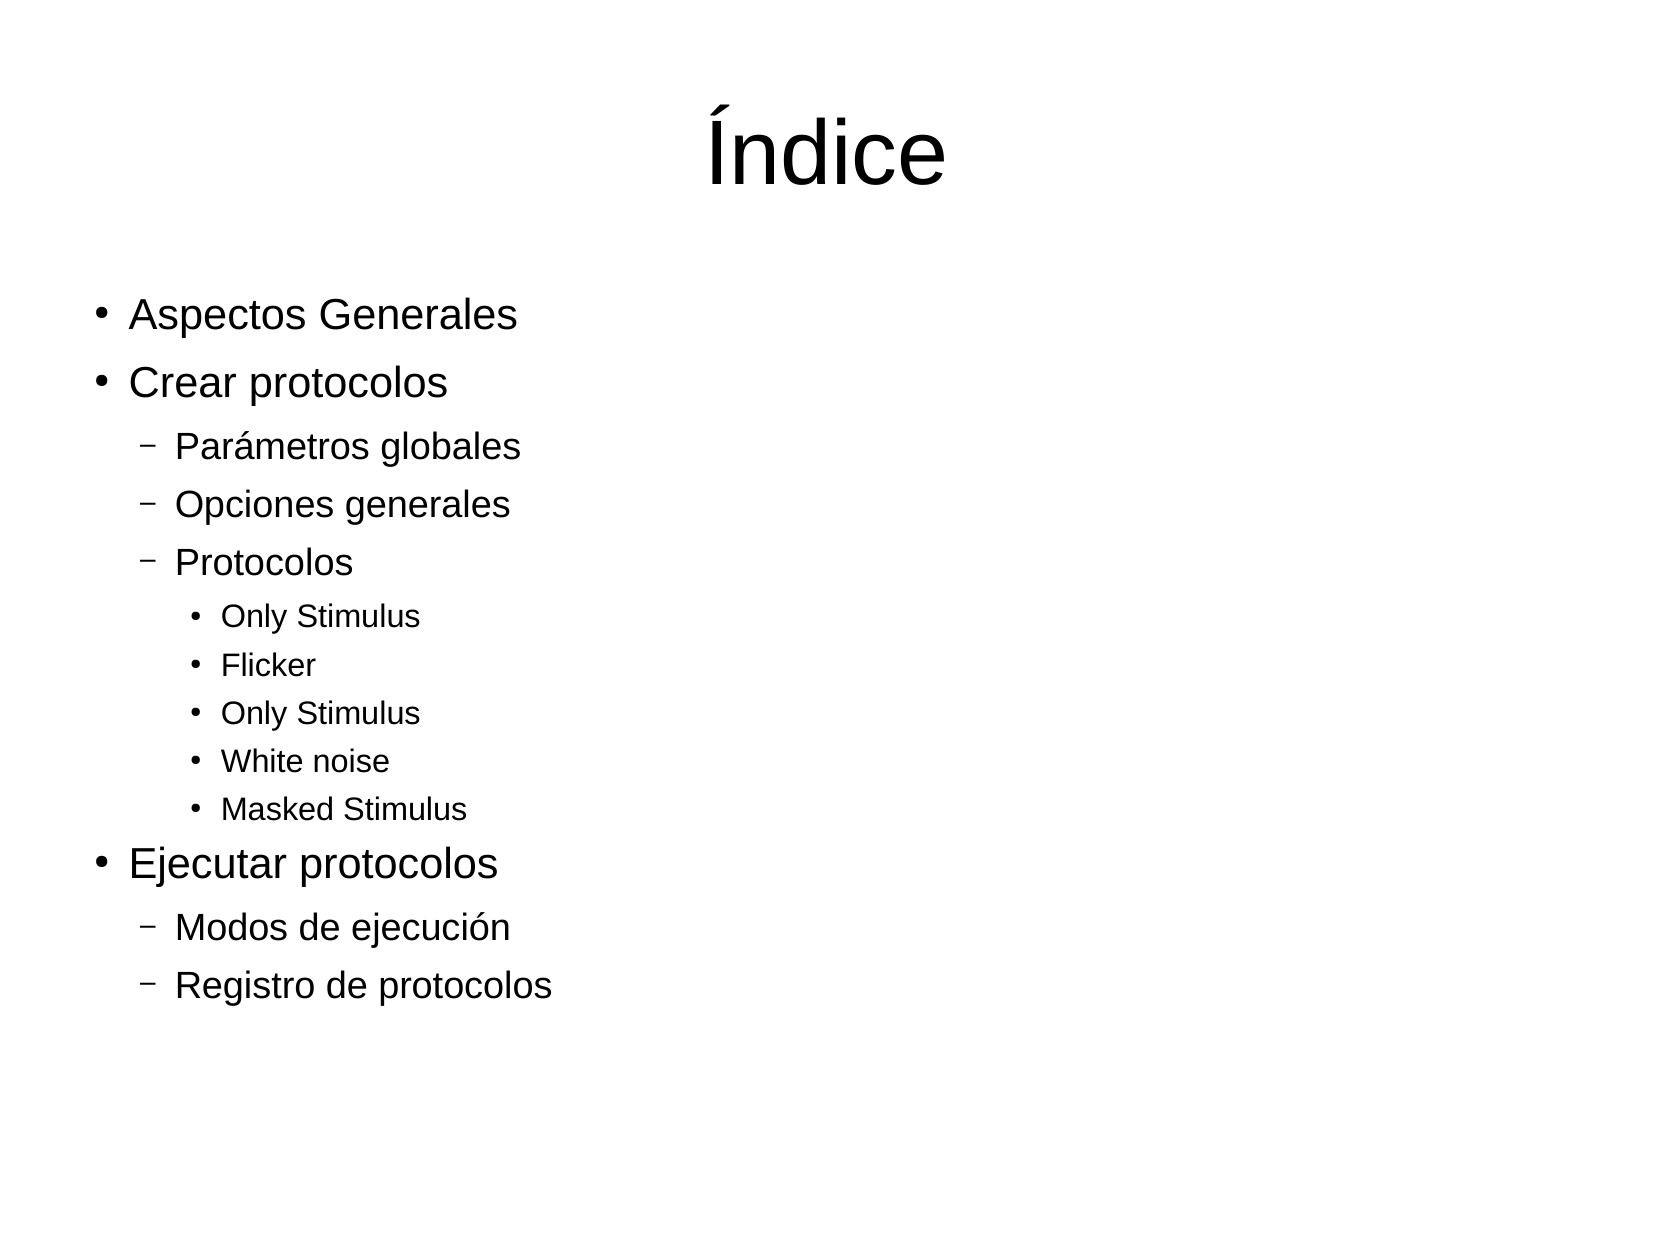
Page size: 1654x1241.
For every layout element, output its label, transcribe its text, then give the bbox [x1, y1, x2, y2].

title Índice [82, 49, 1571, 257]
list Aspectos Generales Crear protocolos Parámetros globales Opciones generales Protocolos Only Stimulus Flicker Only Stimulus White noise Masked Stimulus Ejecutar protocolos Modos de ejecución Registro de protocolos [82, 290, 1571, 1010]
